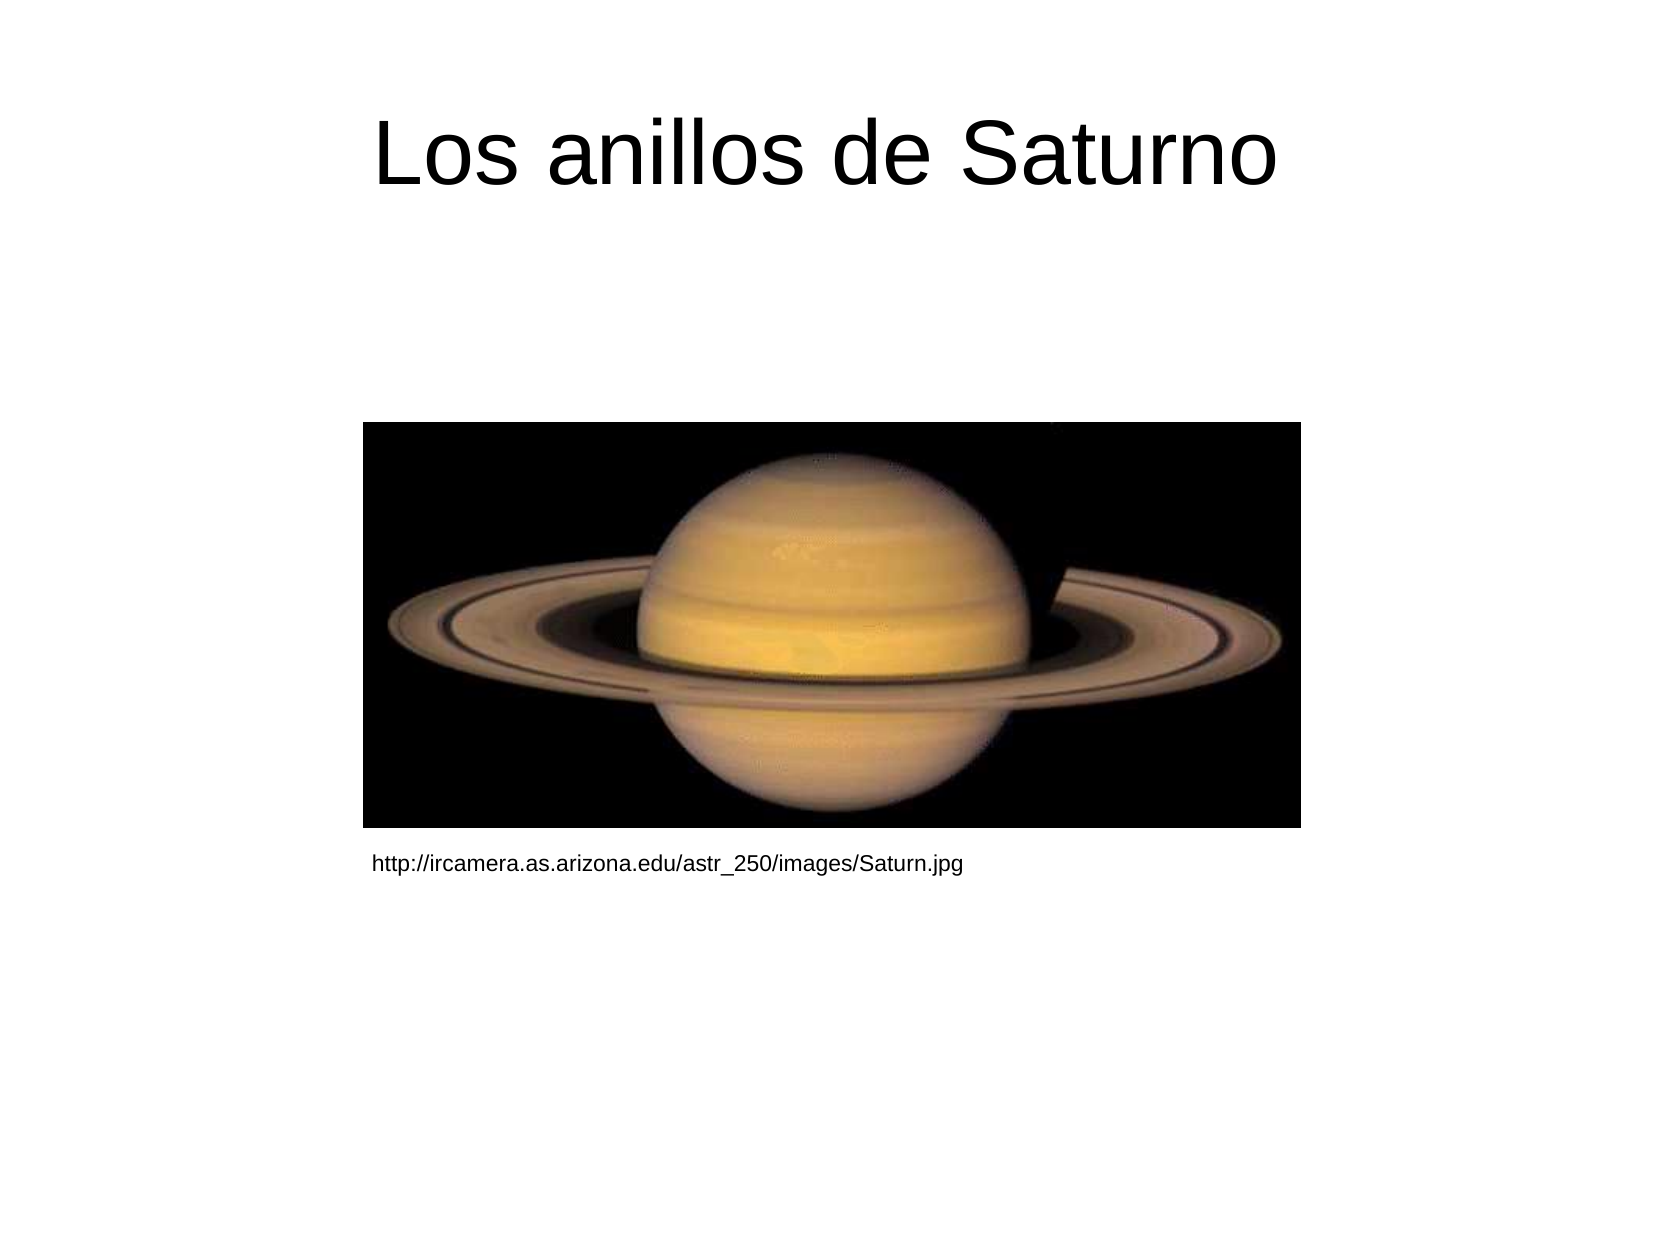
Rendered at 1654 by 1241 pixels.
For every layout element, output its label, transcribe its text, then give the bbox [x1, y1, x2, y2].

title Los anillos de Saturno [82, 49, 1571, 257]
picture [363, 422, 1301, 828]
text_box http://ircamera.as.arizona.edu/astr_250/images/Saturn.jpg [357, 843, 1351, 901]
